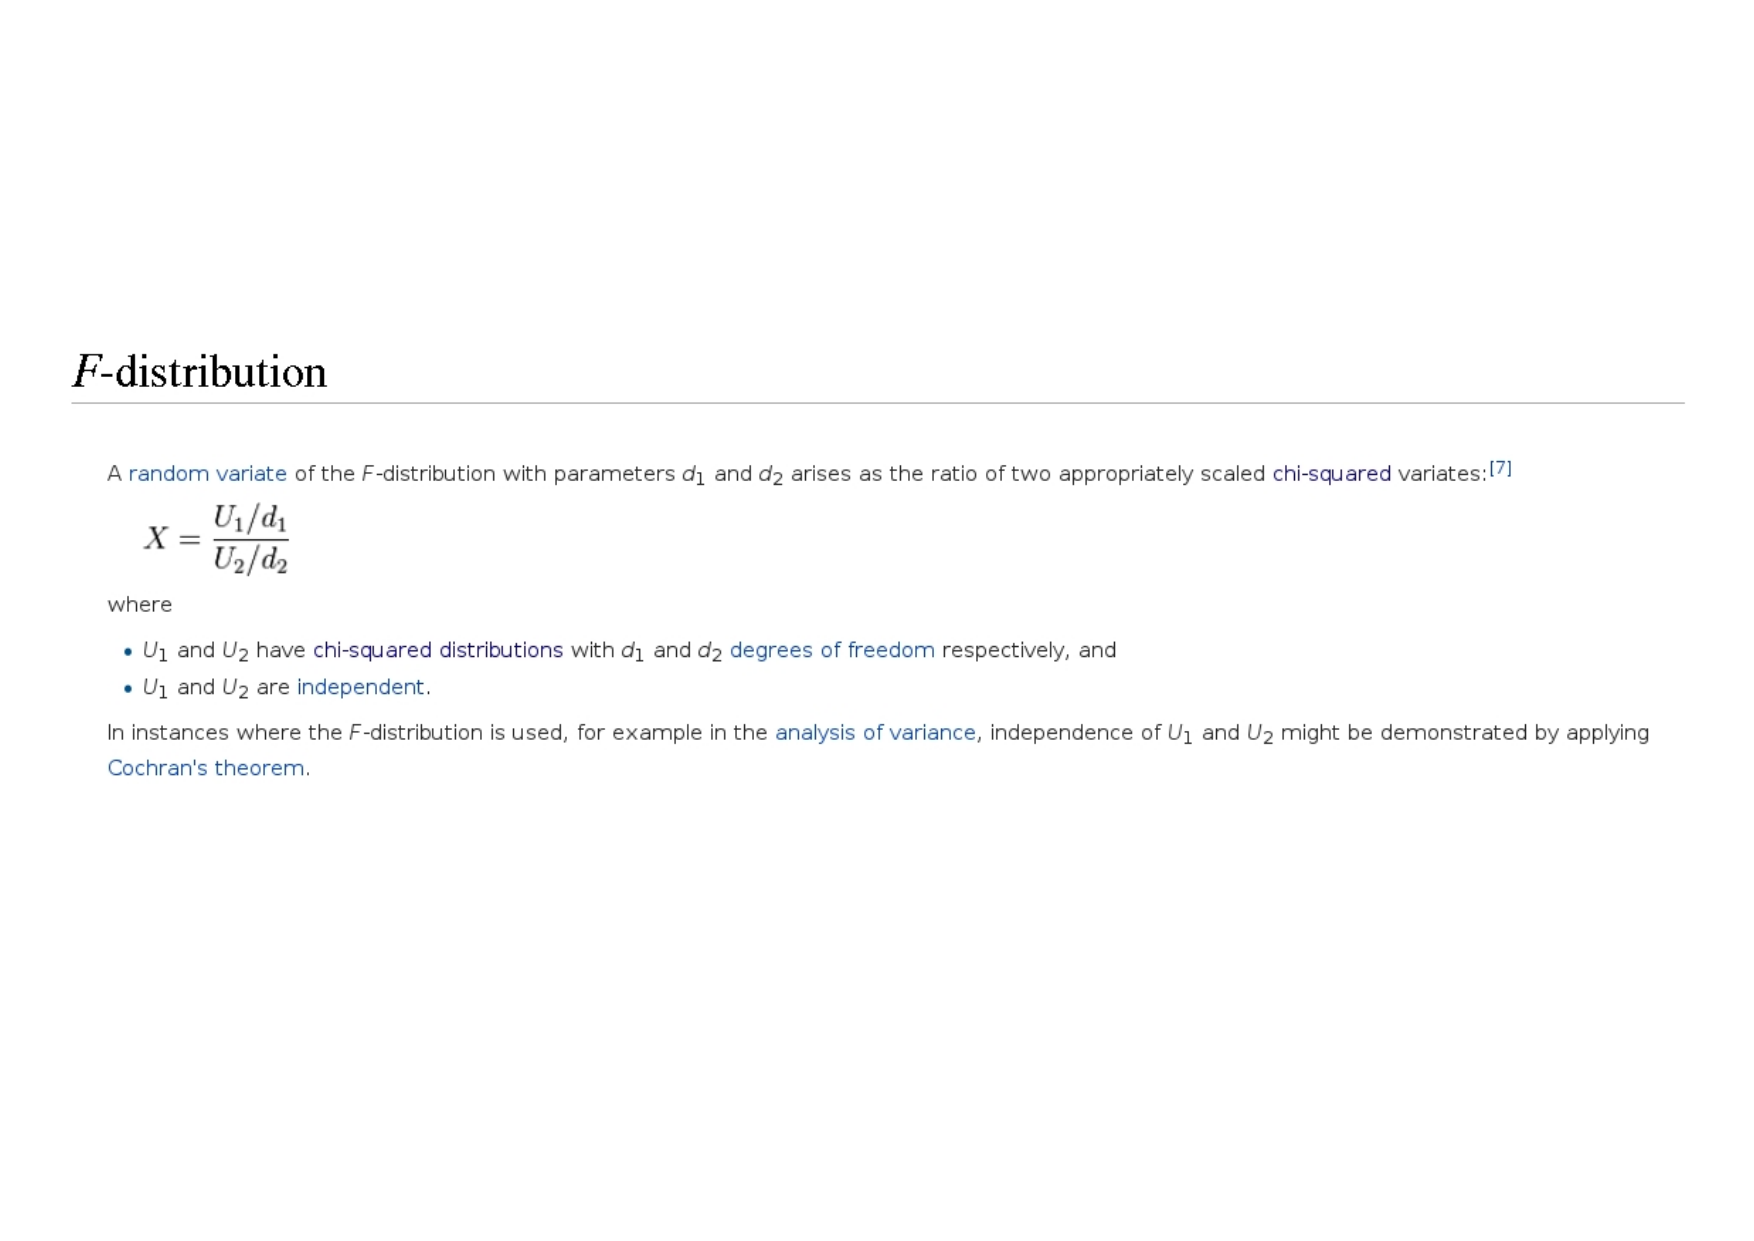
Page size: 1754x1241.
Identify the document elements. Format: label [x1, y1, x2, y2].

picture [59, 340, 1695, 414]
picture [85, 454, 1722, 784]
